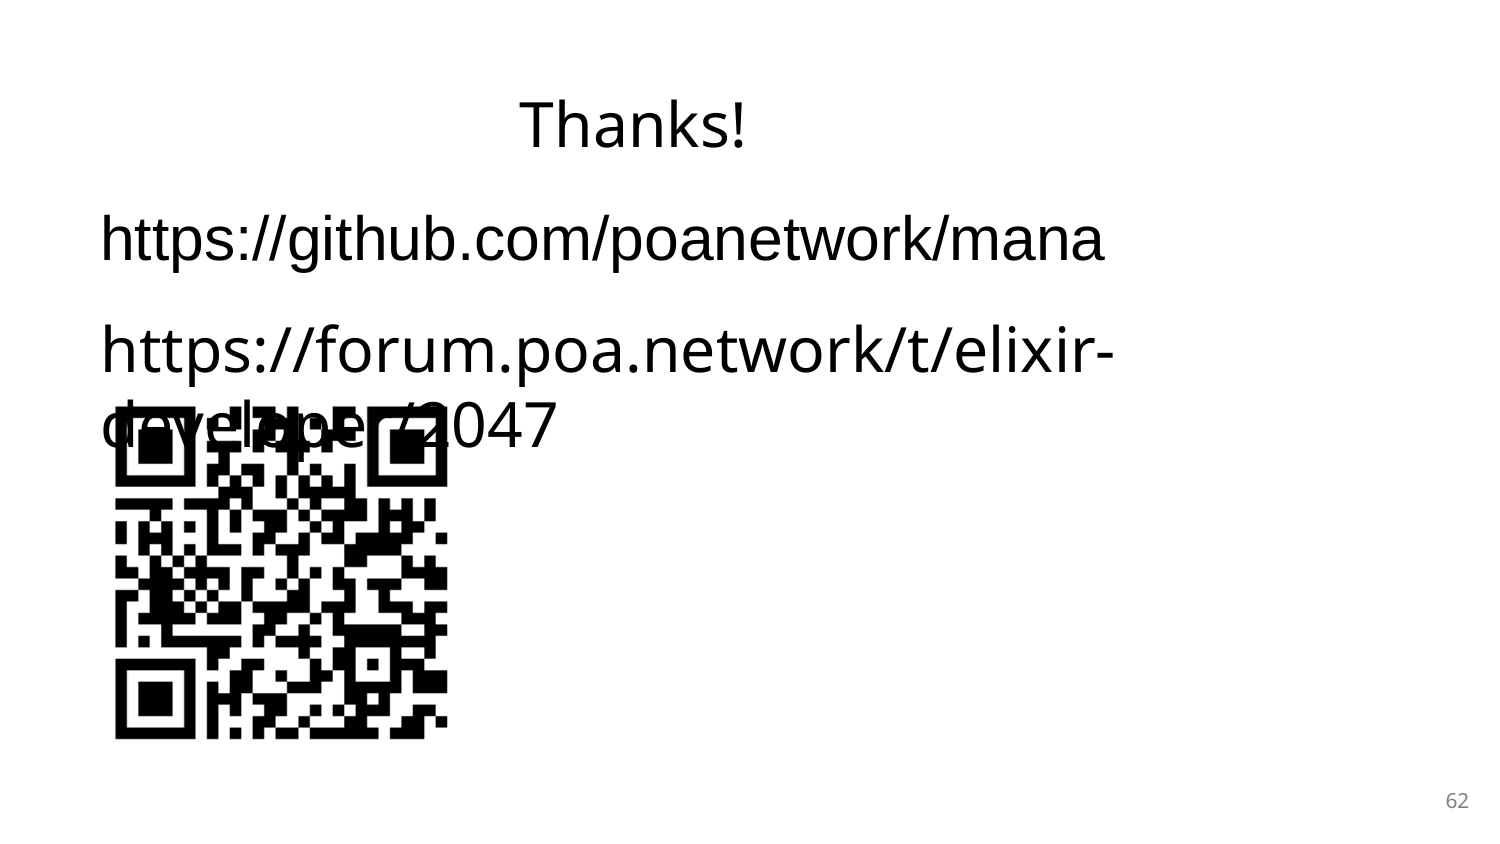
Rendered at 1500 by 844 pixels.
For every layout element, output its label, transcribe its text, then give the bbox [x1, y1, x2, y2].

slide_number <number> [1394, 769, 1484, 834]
picture [67, 358, 496, 788]
list Thanks! [505, 58, 886, 168]
text_box https://github.com/poanetwork/mana [85, 183, 1288, 261]
text_box https://forum.poa.network/t/elixir-developer/2047 [85, 294, 1476, 384]
